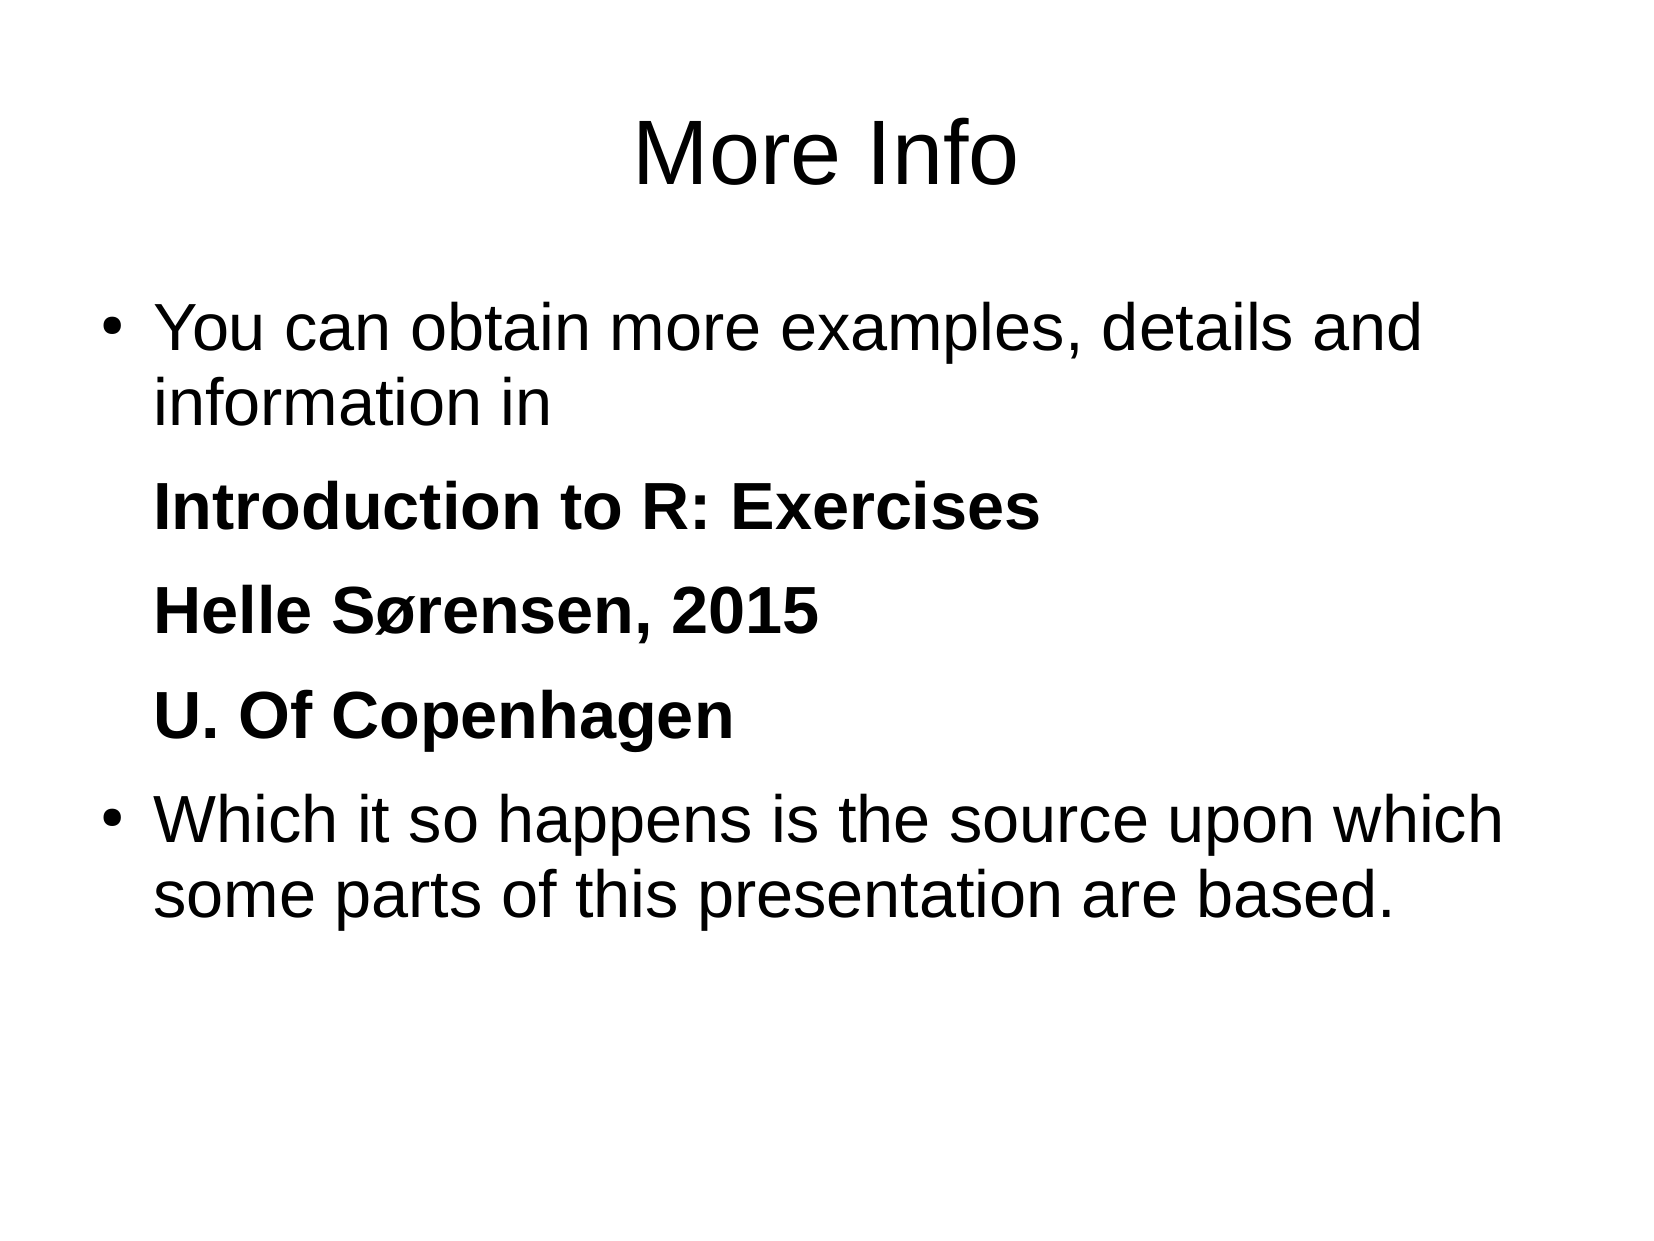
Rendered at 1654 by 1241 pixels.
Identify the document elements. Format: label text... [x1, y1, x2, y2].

title More Info [82, 49, 1571, 257]
list You can obtain more examples, details and information in Introduction to R: Exercises Helle Sørensen, 2015 U. Of Copenhagen Which it so happens is the source upon which some parts of this presentation are based. [82, 290, 1571, 1010]
